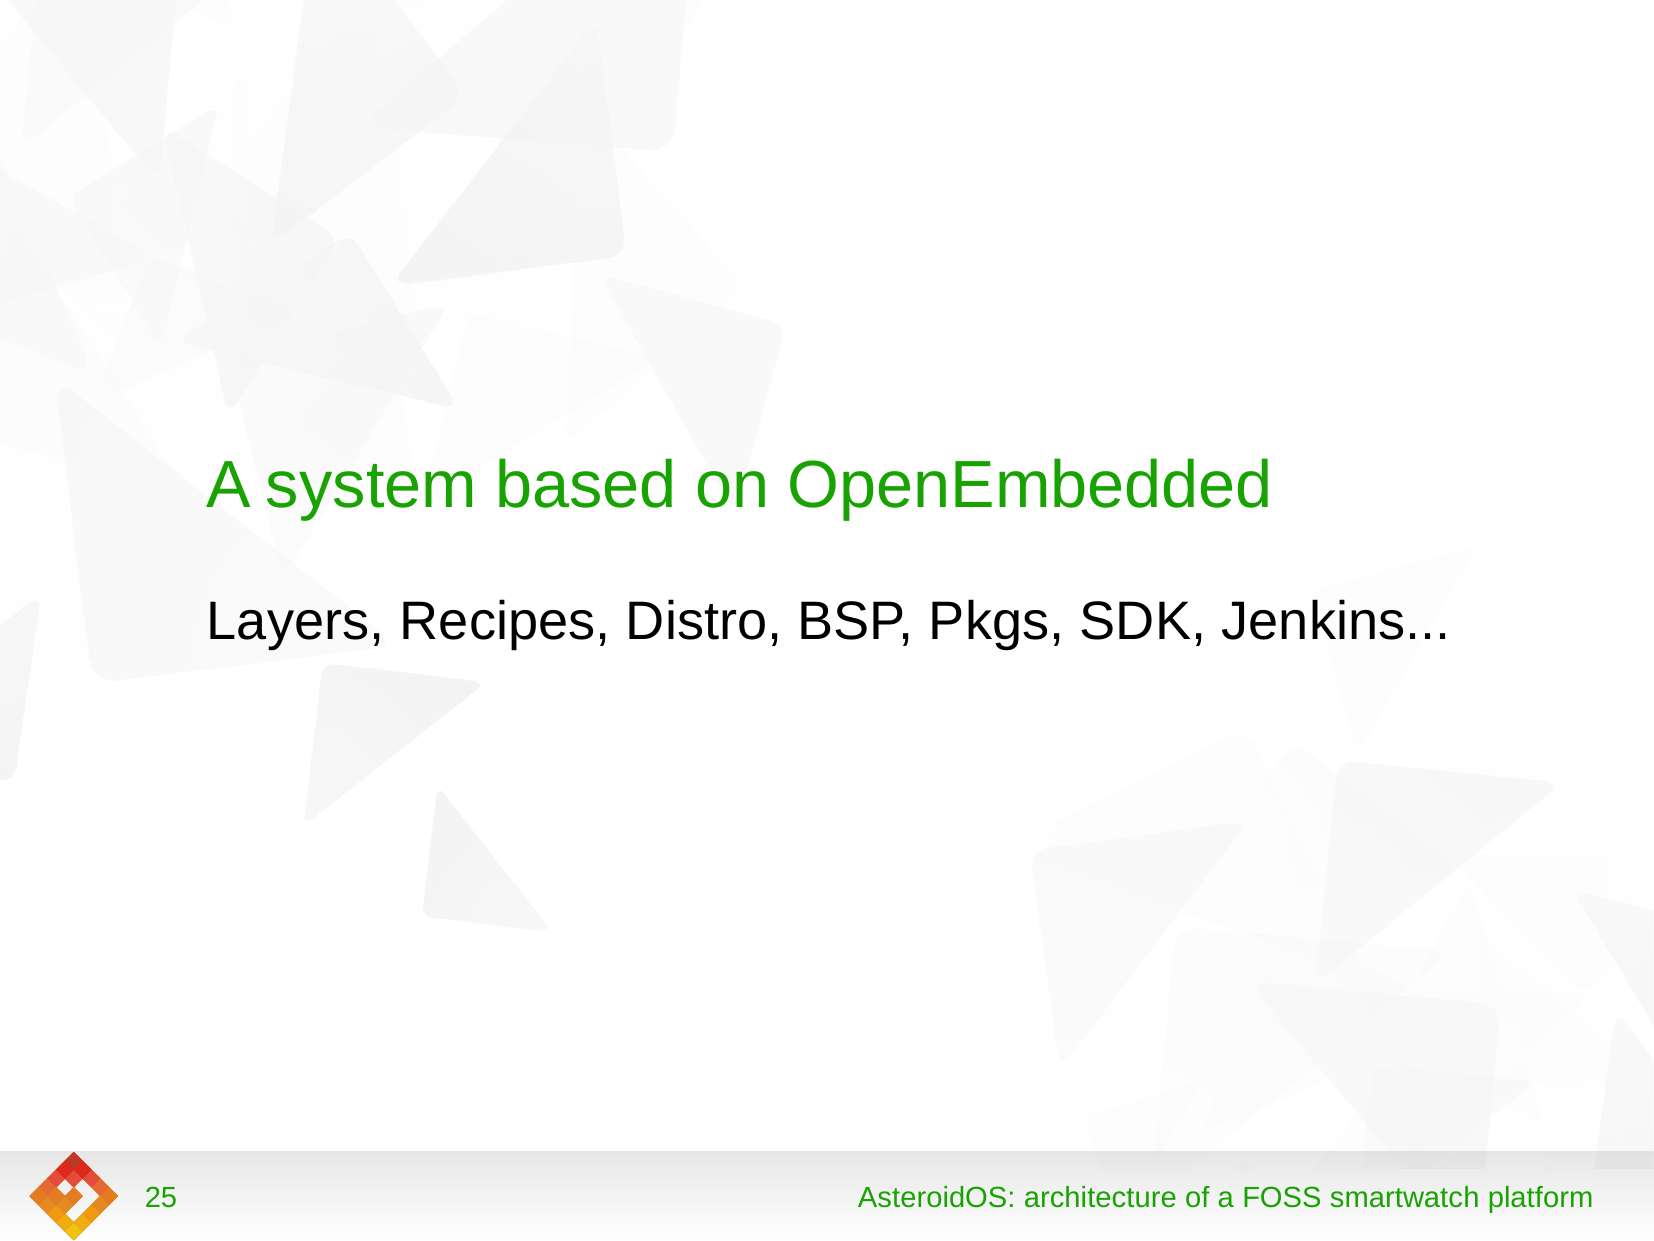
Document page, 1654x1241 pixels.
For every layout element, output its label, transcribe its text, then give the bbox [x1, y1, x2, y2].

picture [915, 548, 1654, 1169]
subtitle Layers, Recipes, Distro, BSP, Pkgs, SDK, Jenkins... [206, 590, 1506, 1241]
picture [0, 0, 783, 931]
title A system based on OpenEmbedded [206, 395, 1477, 573]
